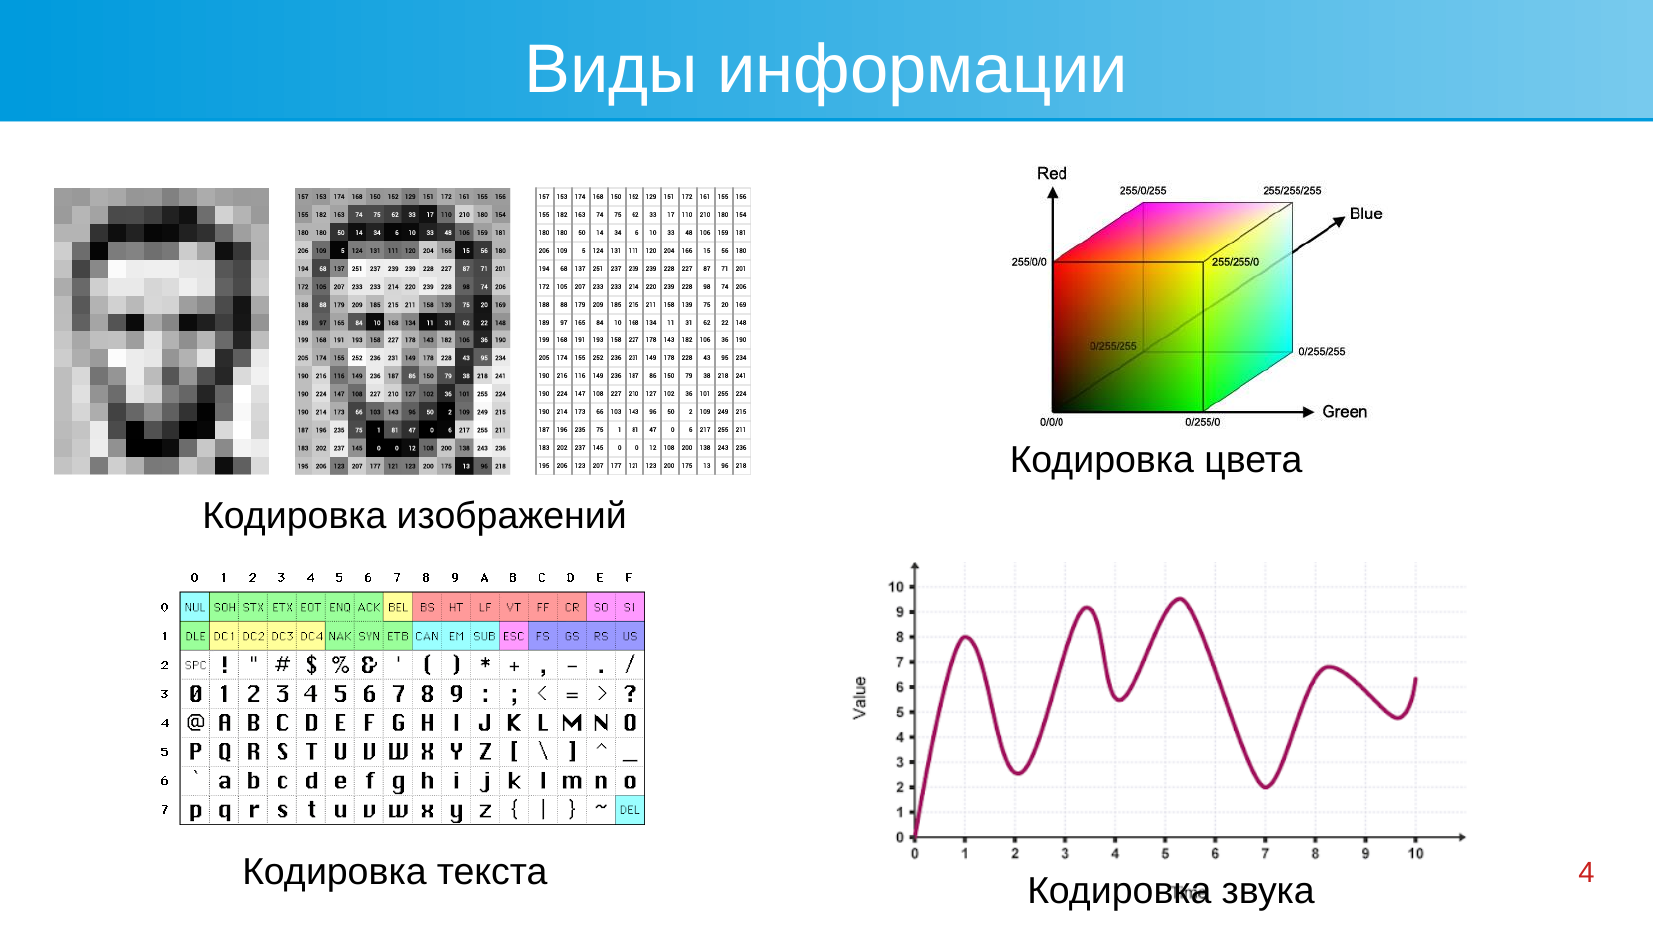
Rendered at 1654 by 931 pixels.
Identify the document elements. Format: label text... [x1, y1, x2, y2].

picture [53, 187, 751, 475]
text_box Кодировка цвета [995, 430, 1318, 488]
picture [850, 562, 1501, 901]
picture [150, 562, 645, 826]
text_box Кодировка изображений [187, 487, 642, 545]
picture [1001, 149, 1388, 434]
text_box Кодировка звука [1012, 862, 1330, 920]
text_box Кодировка текста [227, 843, 563, 901]
title Виды информации [59, 29, 1595, 108]
